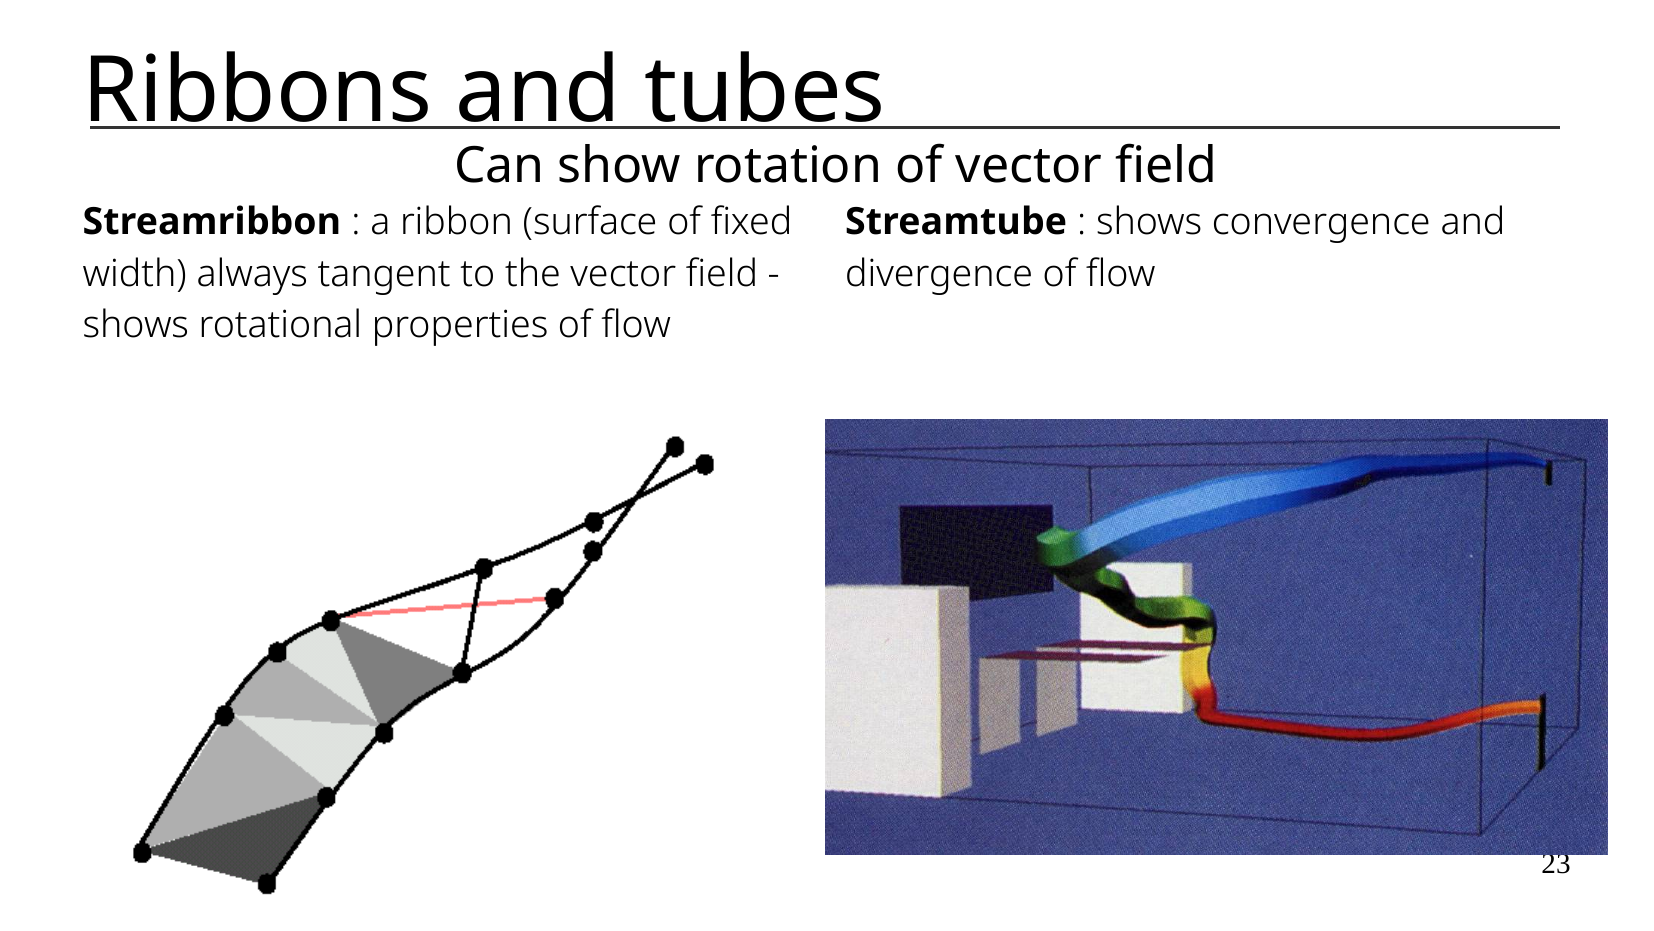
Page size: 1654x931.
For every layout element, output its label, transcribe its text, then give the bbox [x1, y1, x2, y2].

title Ribbons and tubes [82, 32, 1571, 140]
text_box Can show rotation of vector field [439, 121, 1270, 198]
picture [98, 419, 748, 916]
list Streamtube : shows convergence and divergence of flow [845, 195, 1572, 419]
picture [825, 419, 1608, 856]
list Streamribbon : a ribbon (surface of fixed width) always tangent to the vector field -shows rotational properties of flow [82, 195, 809, 451]
